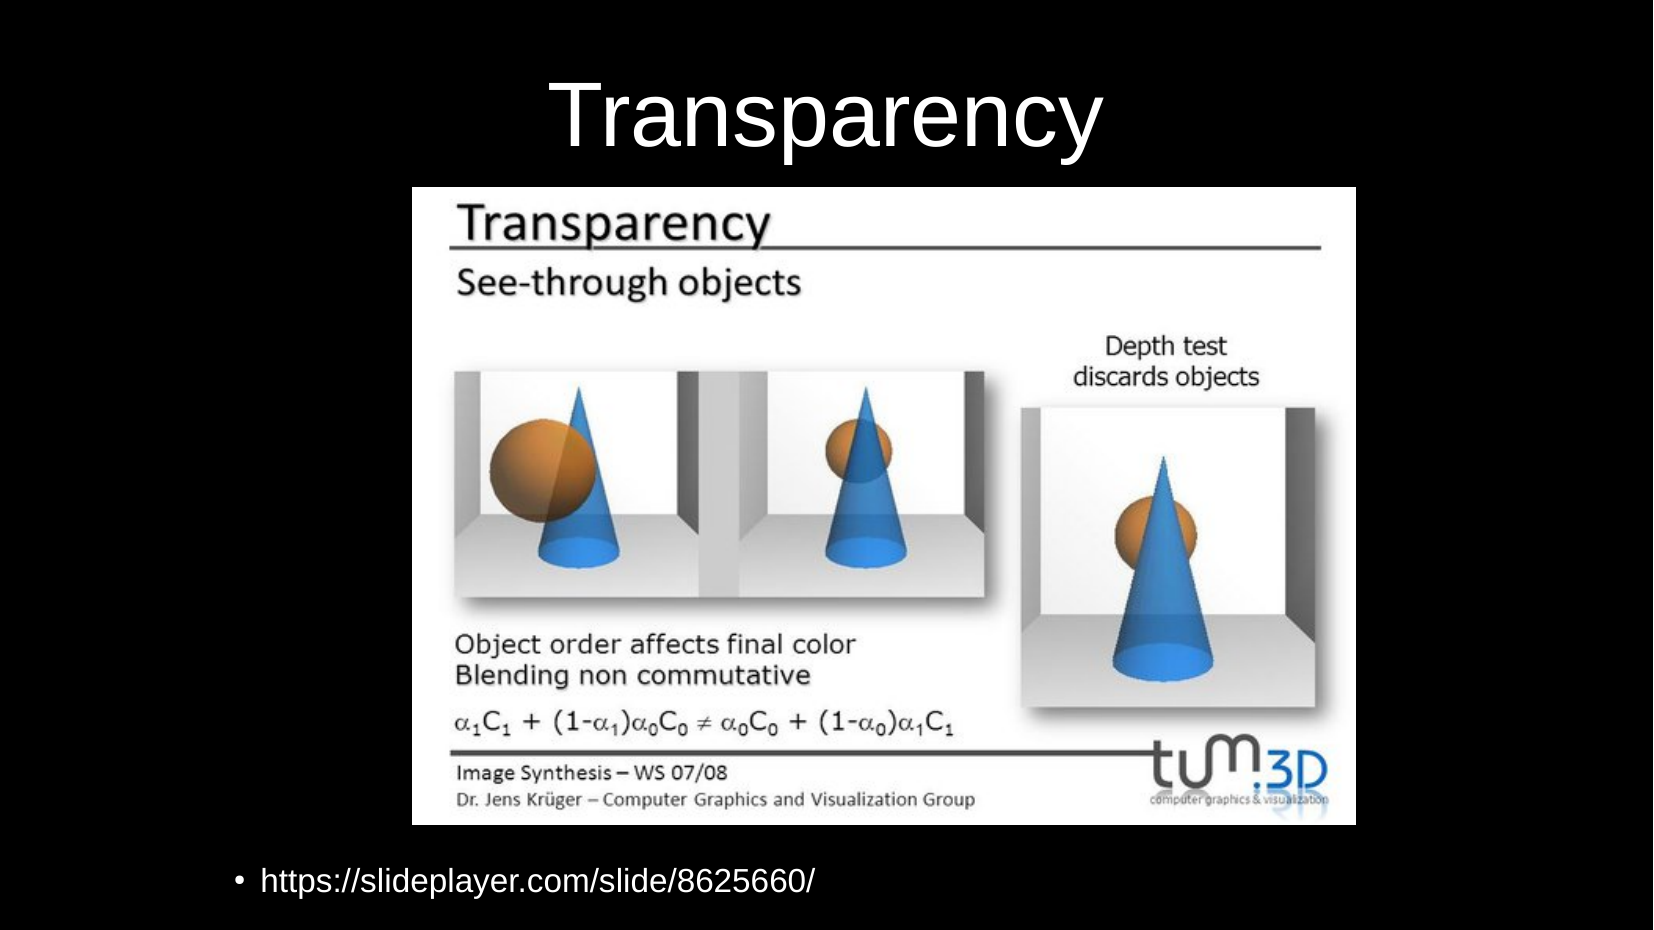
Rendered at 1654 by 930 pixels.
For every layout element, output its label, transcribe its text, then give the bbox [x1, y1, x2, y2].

picture [412, 187, 1356, 826]
list https://slideplayer.com/slide/8625660/ [225, 862, 1276, 901]
title Transparency [82, 37, 1571, 193]
